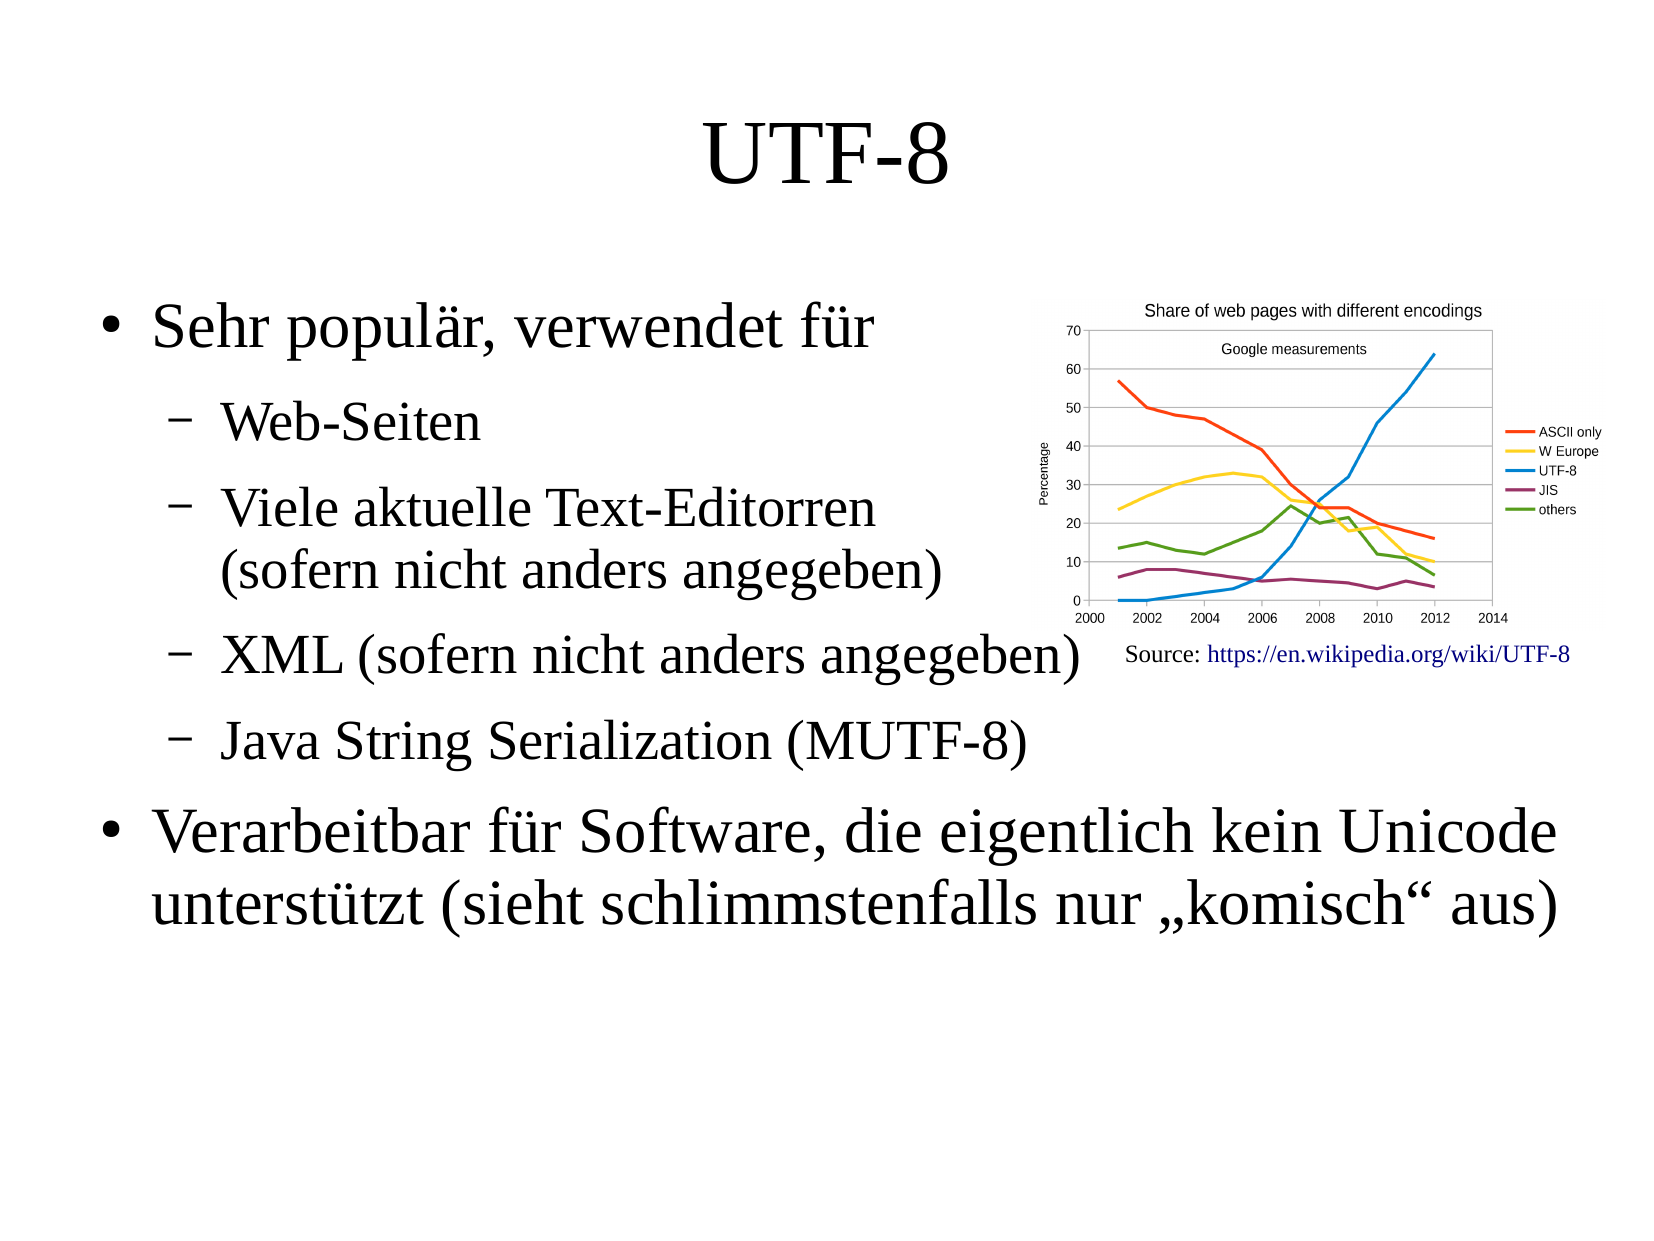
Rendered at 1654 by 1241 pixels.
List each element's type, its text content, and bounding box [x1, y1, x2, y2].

list Sehr populär, verwendet für Web-Seiten Viele aktuelle Text-Editorren (sofern nicht anders angegeben) XML (sofern nicht anders angegeben) Java String Serialization (MUTF-8) Verarbeitbar für Software, die eigentlich kein Unicode unterstützt (sieht schlimmstenfalls nur „komisch“ aus) [82, 290, 1571, 1010]
picture [1031, 299, 1606, 631]
text_box Source: https://en.wikipedia.org/wiki/UTF-8 [1110, 632, 1592, 676]
title UTF-8 [82, 49, 1571, 257]
